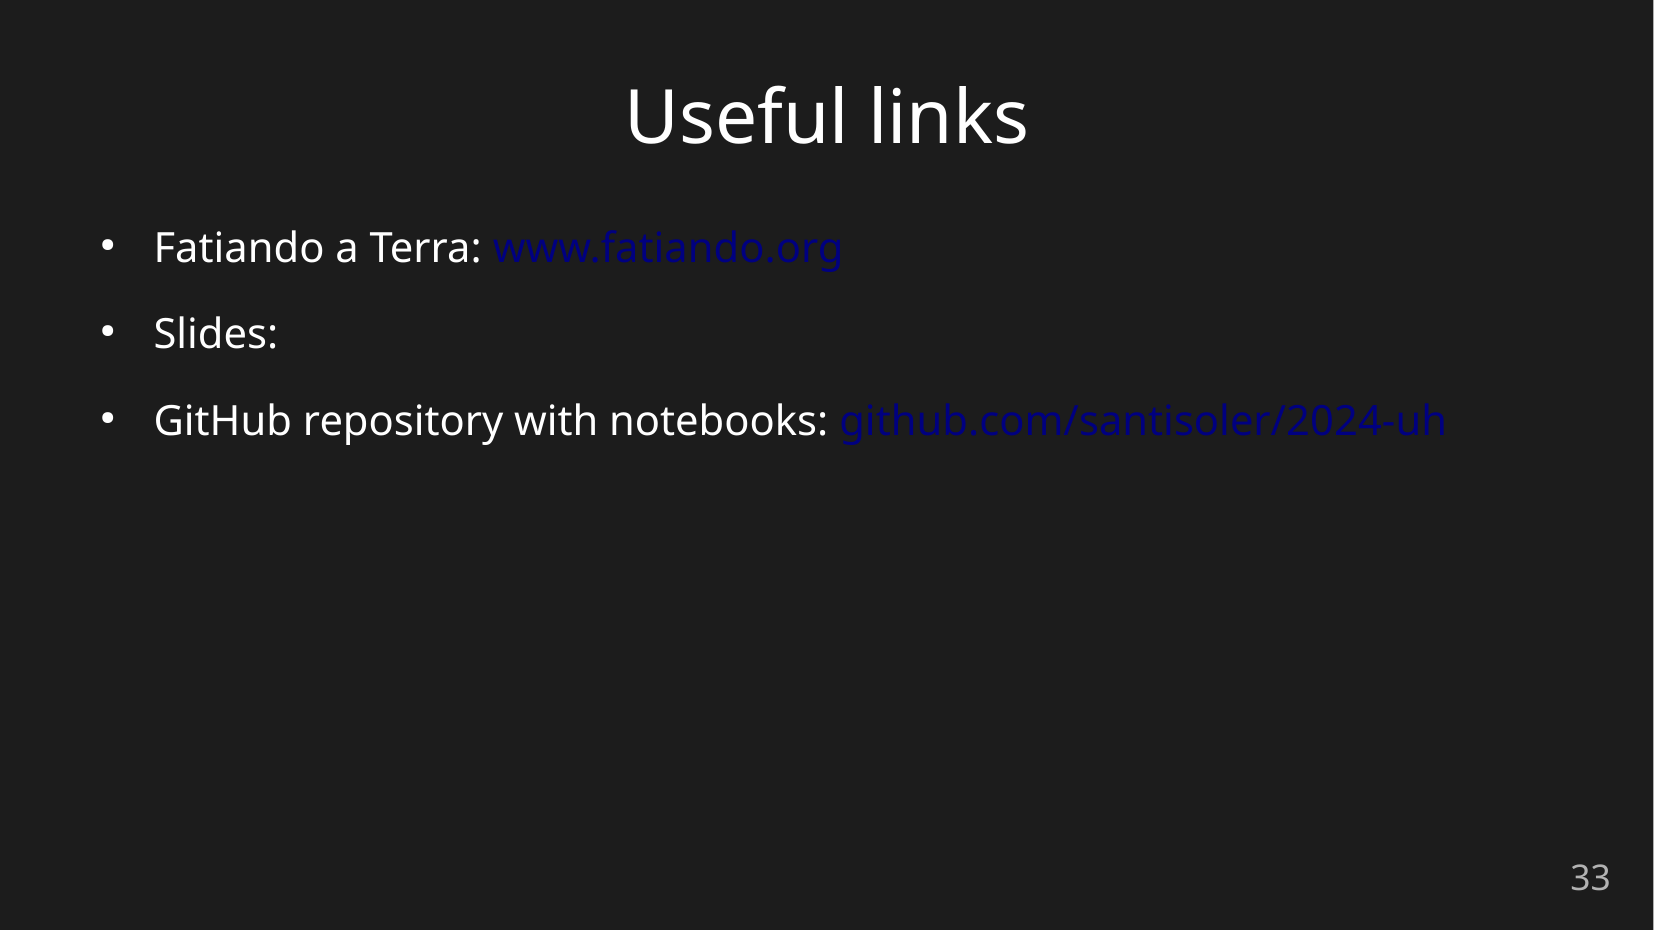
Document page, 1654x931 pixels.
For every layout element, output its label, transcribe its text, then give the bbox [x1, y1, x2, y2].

list Fatiando a Terra: www.fatiando.org Slides: GitHub repository with notebooks: github.com/santisoler/2024-uh [82, 217, 1571, 886]
title Useful links [82, 37, 1571, 193]
text_box <number> [1409, 845, 1626, 916]
